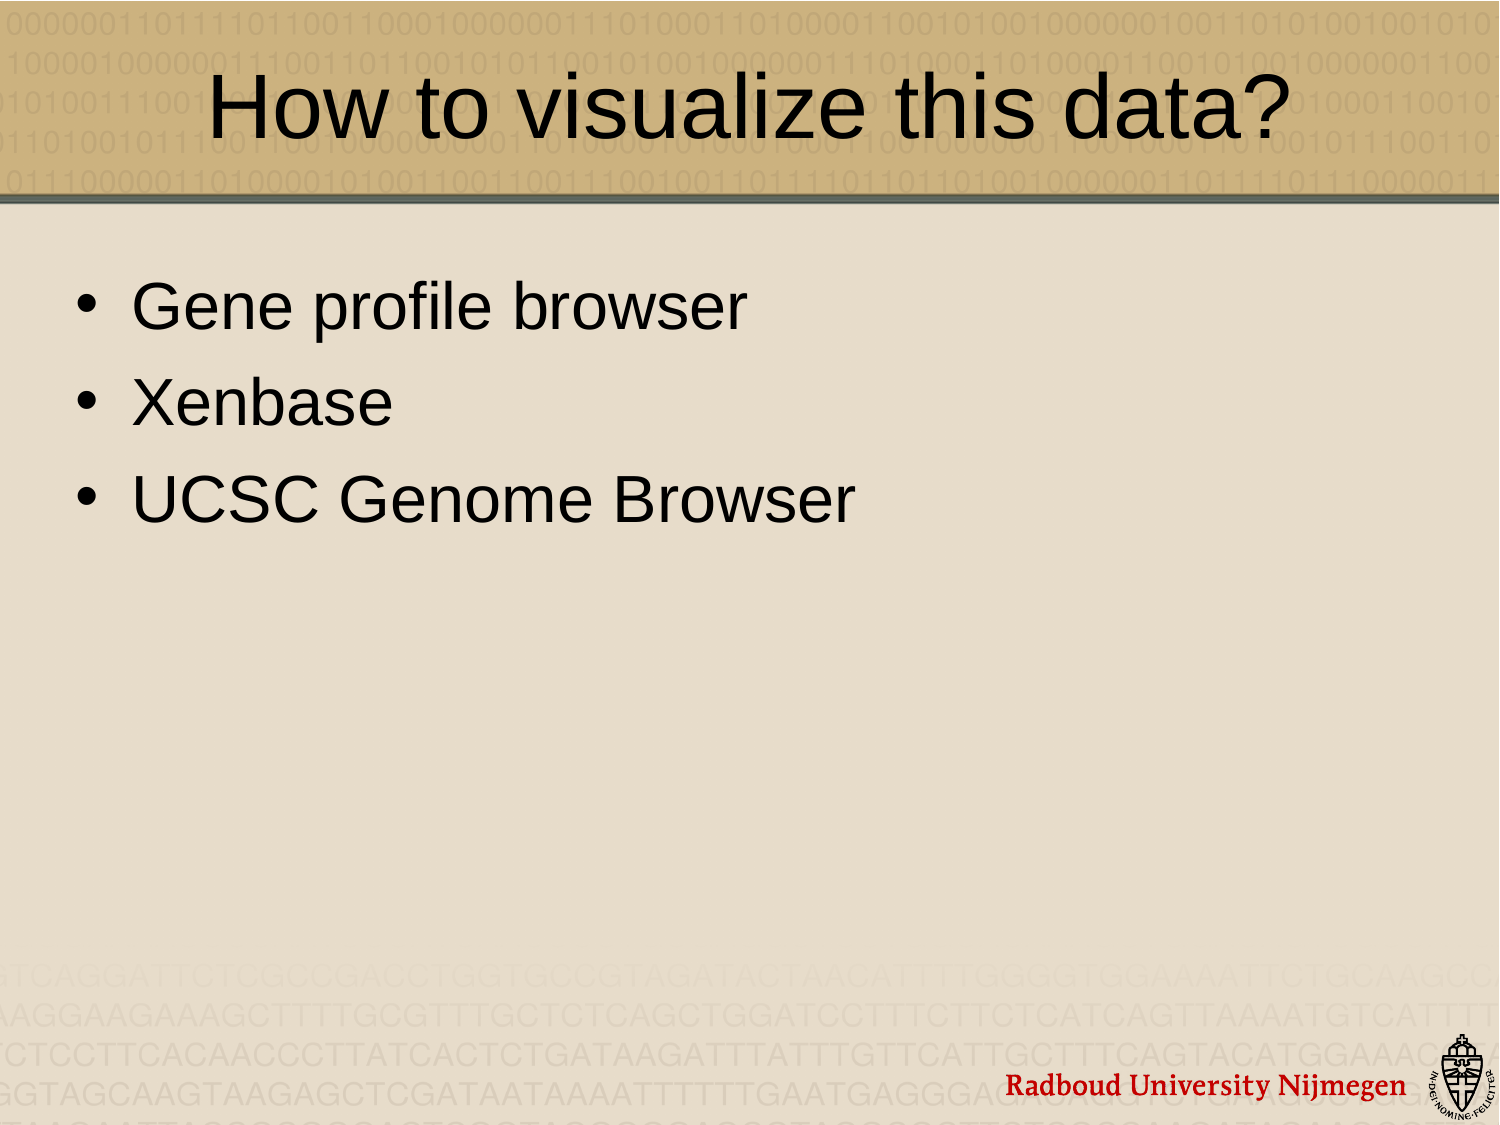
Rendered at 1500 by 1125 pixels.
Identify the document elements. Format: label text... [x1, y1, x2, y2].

title How to visualize this data? [75, 7, 1425, 196]
list Gene profile browser Xenbase UCSC Genome Browser [75, 262, 1426, 1006]
picture [0, 1, 1500, 1125]
